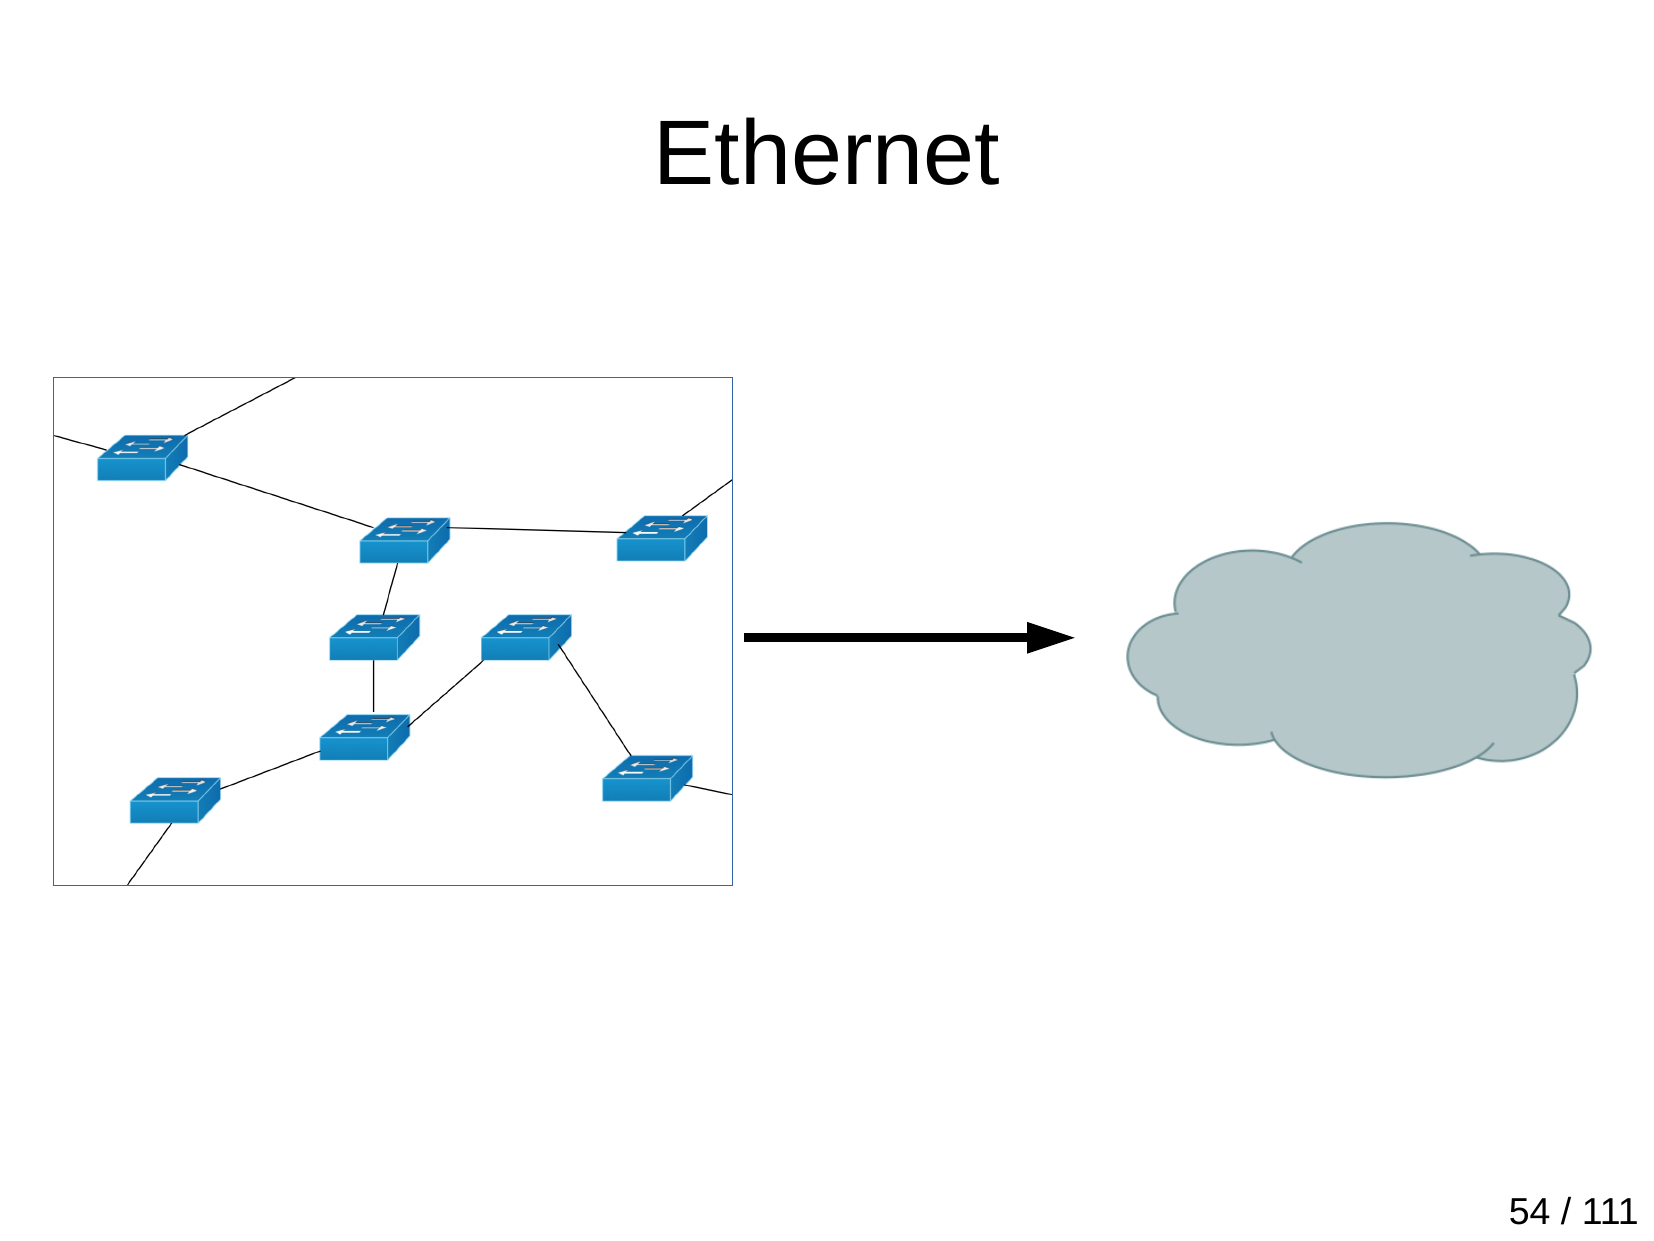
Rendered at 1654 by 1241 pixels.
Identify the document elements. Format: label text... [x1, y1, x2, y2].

text_box <number> / 111 [1380, 1183, 1654, 1241]
title Ethernet [82, 49, 1571, 257]
picture [54, 378, 732, 885]
picture [1086, 484, 1643, 805]
